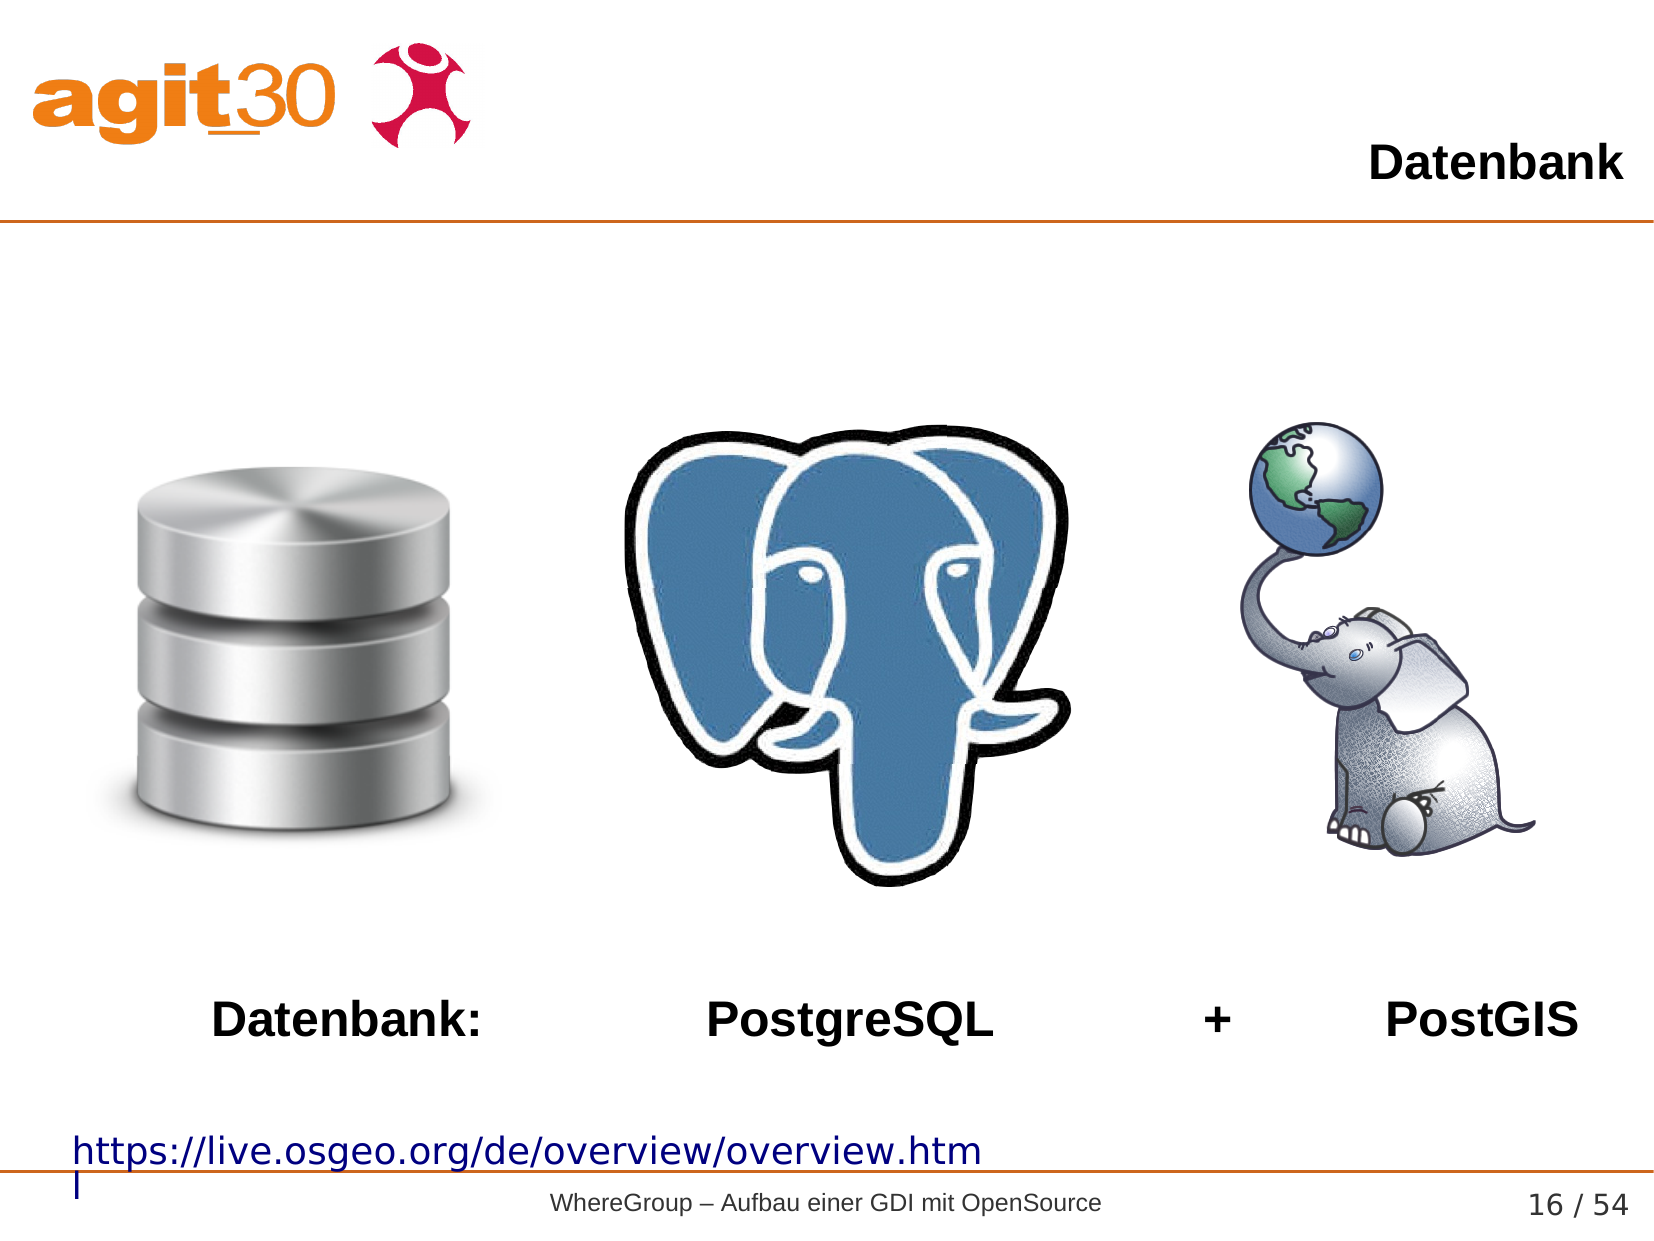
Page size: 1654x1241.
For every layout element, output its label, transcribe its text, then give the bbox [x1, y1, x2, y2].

picture [590, 413, 1145, 910]
picture [1240, 422, 1536, 857]
text_box https://live.osgeo.org/de/overview/overview.html [56, 1122, 1004, 1225]
picture [86, 441, 502, 857]
title Datenbank: PostgreSQL + PostGIS [94, 944, 1583, 1093]
title Datenbank [236, 118, 1625, 207]
picture [29, 58, 340, 148]
